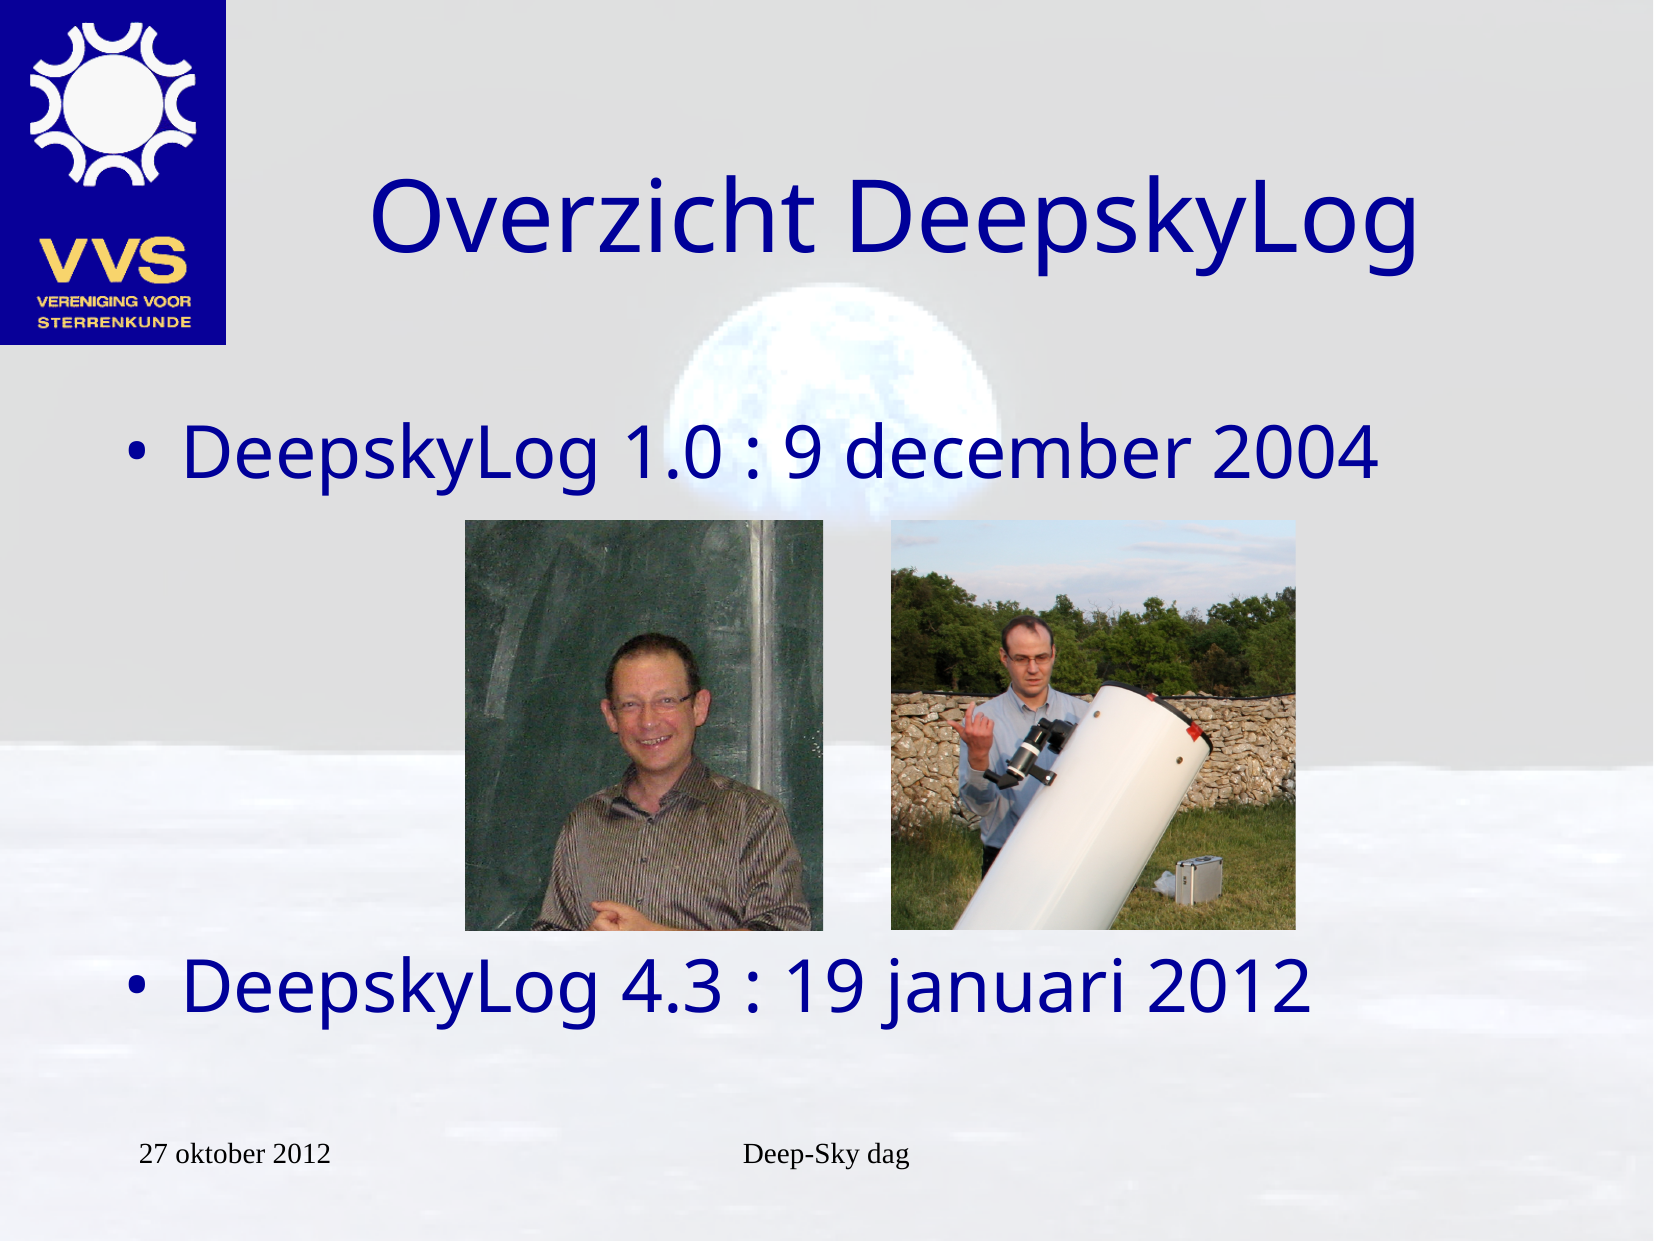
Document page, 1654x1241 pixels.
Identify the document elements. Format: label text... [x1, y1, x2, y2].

picture [465, 520, 824, 931]
title Overzicht DeepskyLog [261, 83, 1529, 344]
picture [891, 520, 1296, 930]
list DeepskyLog 4.3 : 19 januari 2012 [123, 933, 1529, 1150]
picture [0, 0, 226, 345]
list DeepskyLog 1.0 : 9 december 2004 [123, 399, 1529, 616]
